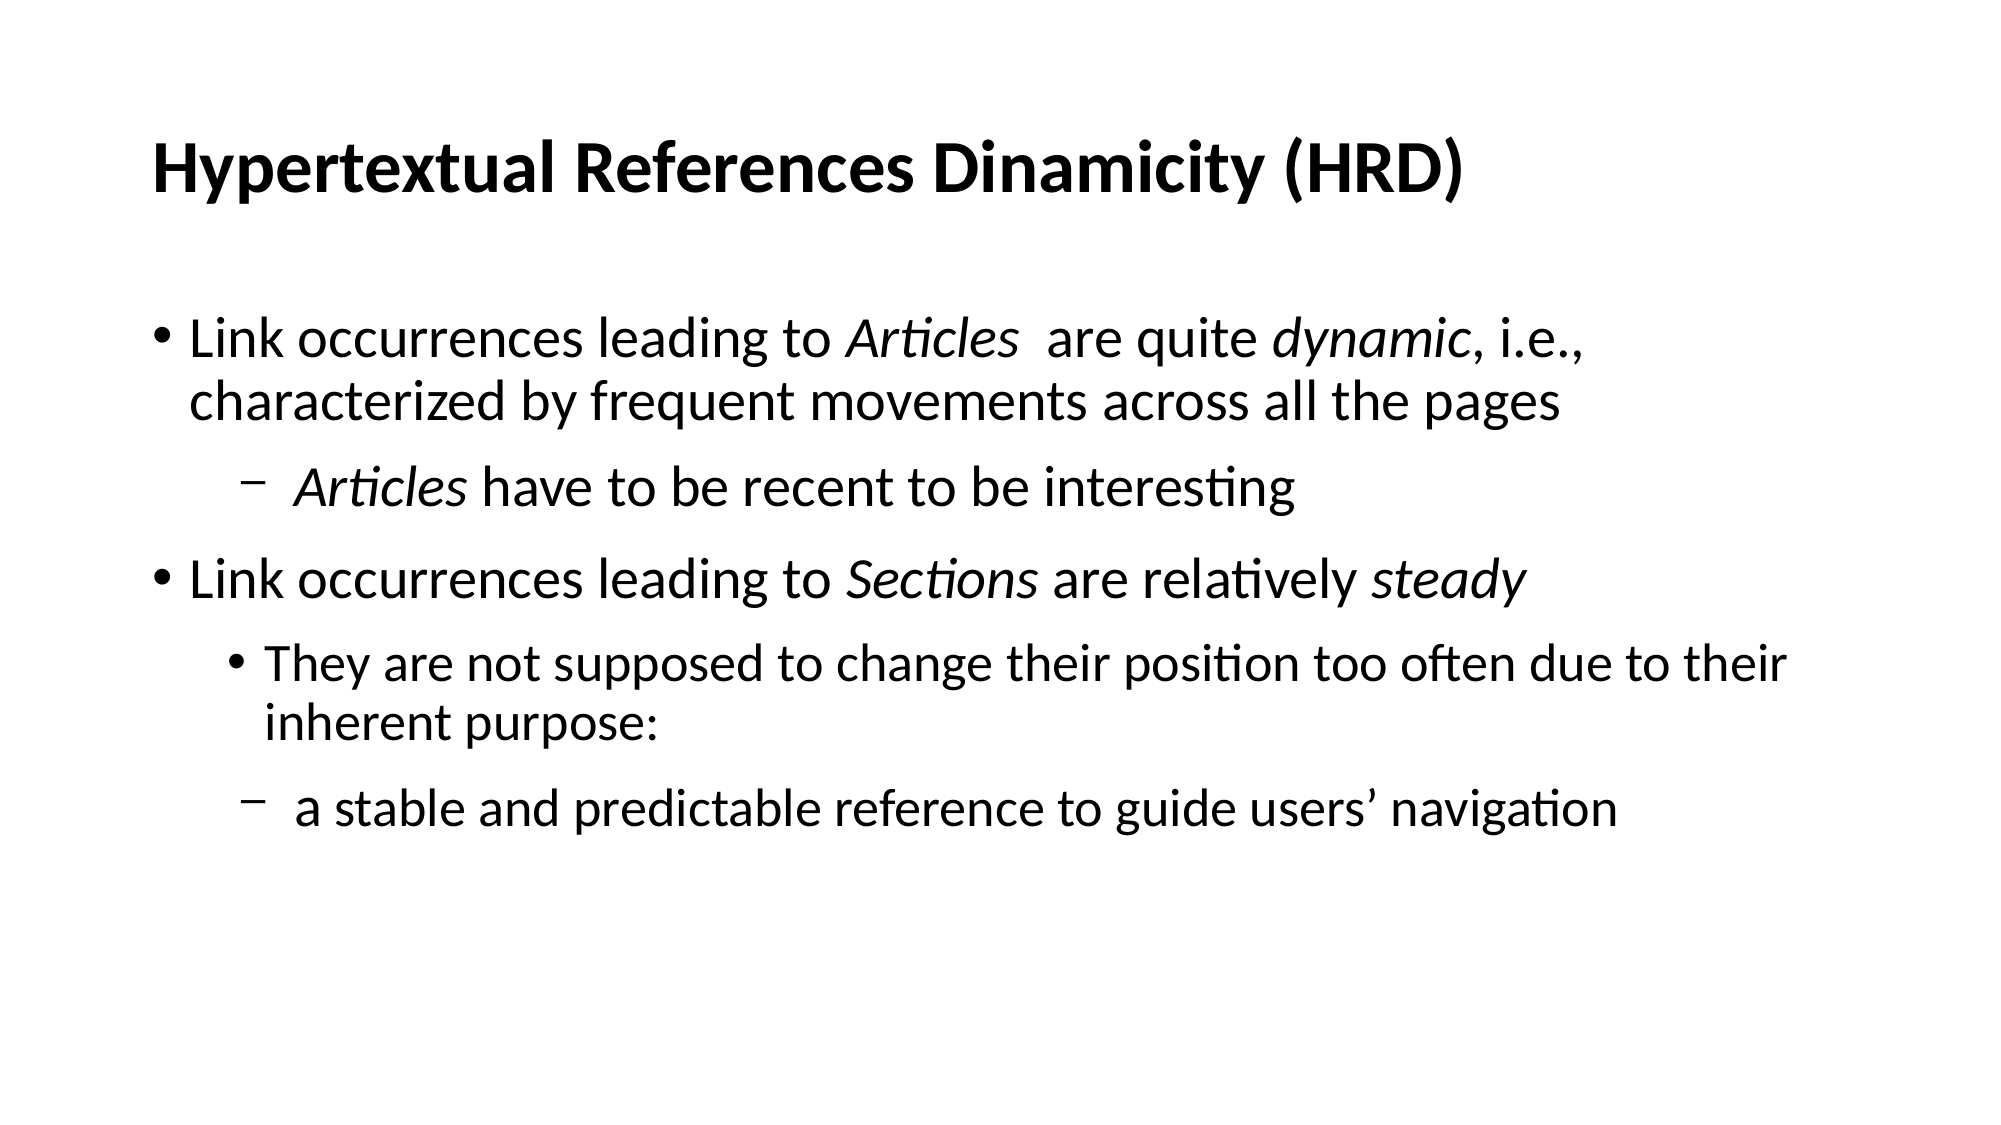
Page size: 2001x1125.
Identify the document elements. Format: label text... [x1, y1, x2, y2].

title Hypertextual References Dinamicity (HRD) [137, 59, 1863, 278]
list Link occurrences leading to Articles are quite dynamic, i.e., characterized by frequent movements across all the pages Articles have to be recent to be interesting Link occurrences leading to Sections are relatively steady They are not supposed to change their position too often due to their inherent purpose: a stable and predictable reference to guide users’ navigation [137, 299, 1863, 1014]
